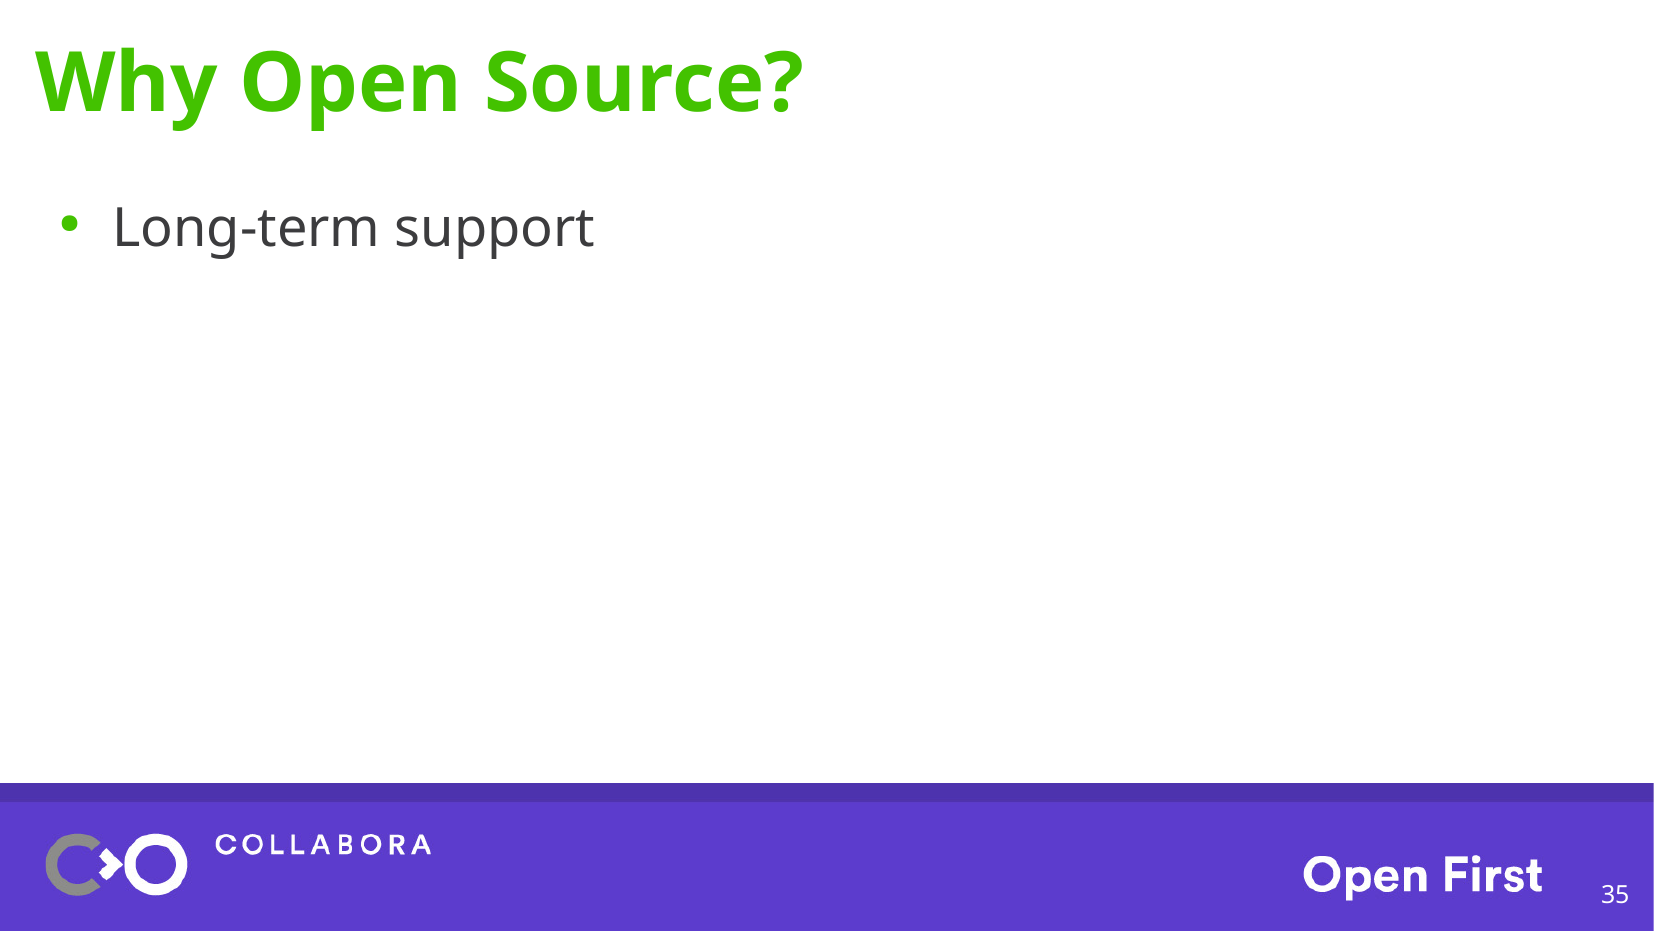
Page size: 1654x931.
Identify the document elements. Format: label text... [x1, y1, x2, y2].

title Why Open Source? [35, 28, 1609, 192]
picture [0, 0, 1654, 931]
list Long-term support [41, 160, 1614, 804]
